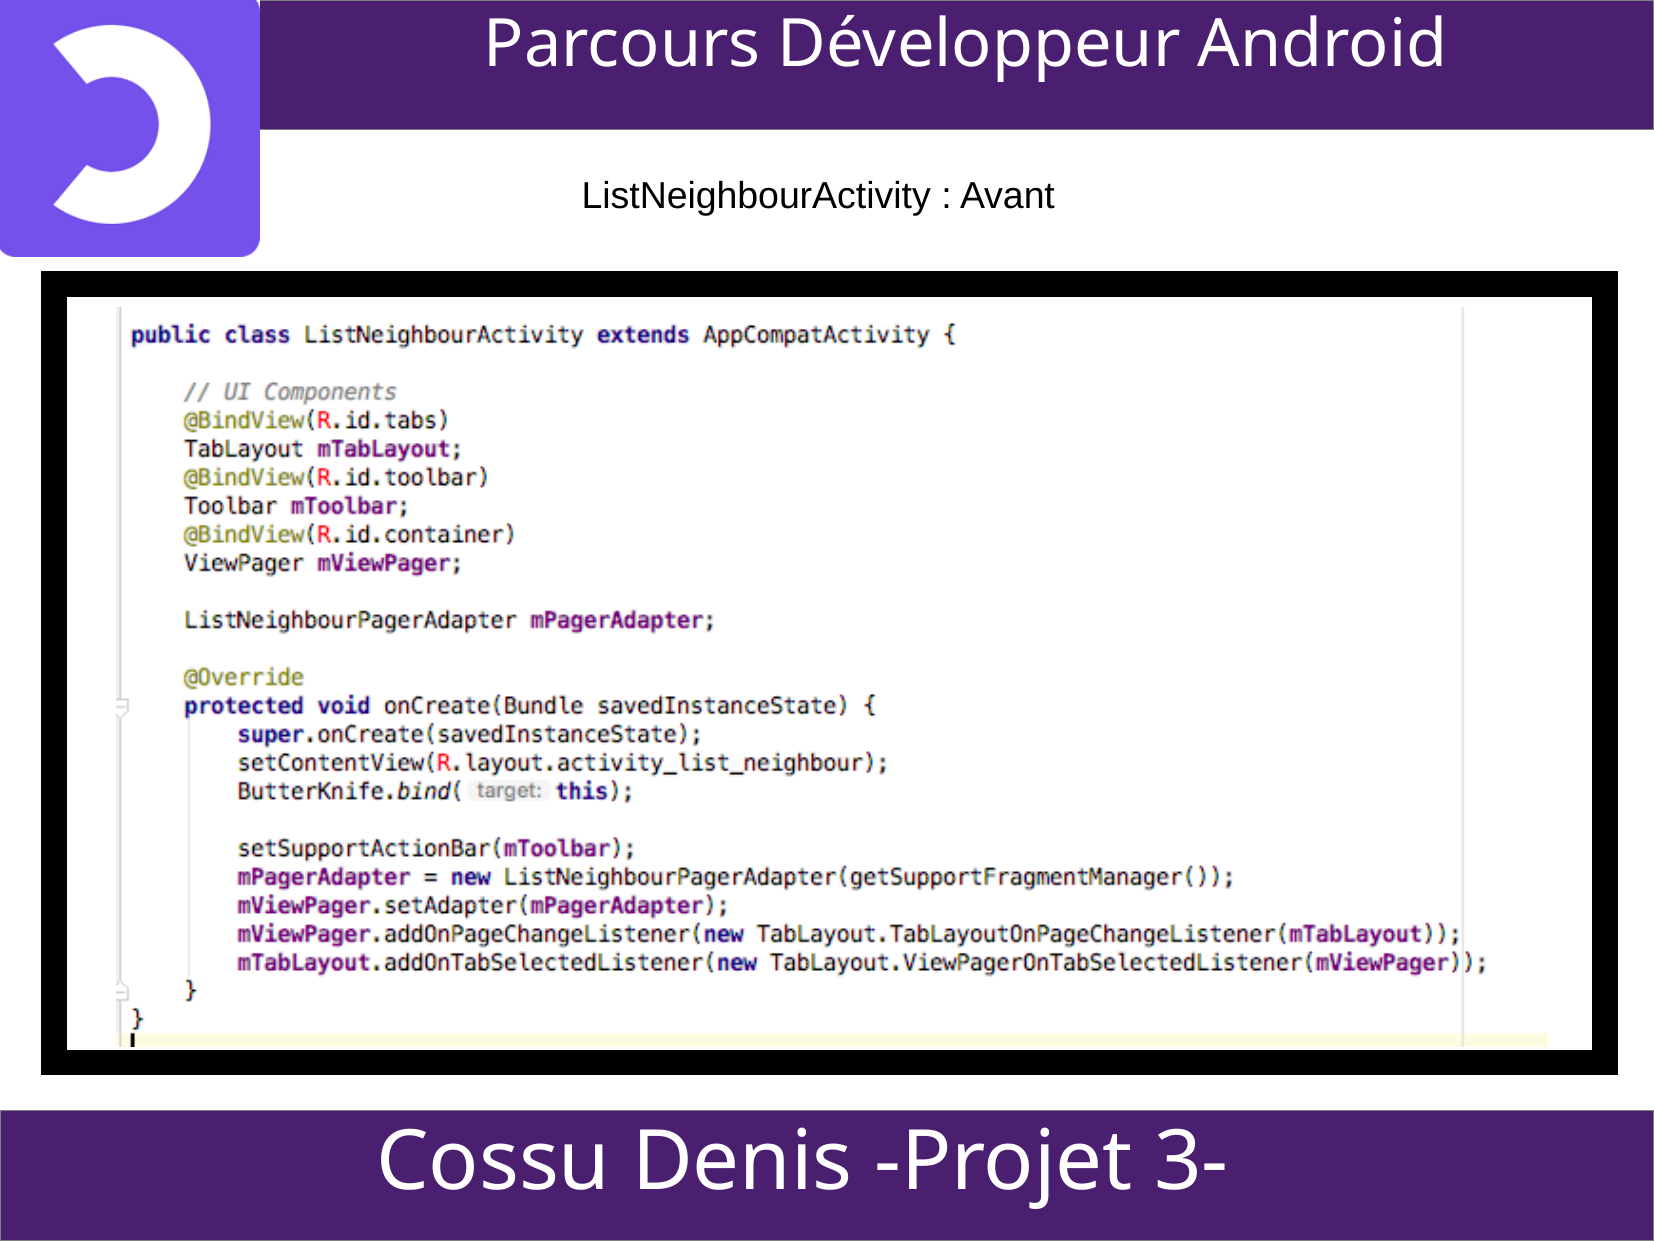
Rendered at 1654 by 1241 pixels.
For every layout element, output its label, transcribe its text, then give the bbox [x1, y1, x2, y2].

text_box [41, 271, 1618, 1075]
text_box ListNeighbourActivity : Avant [566, 167, 1205, 225]
picture [0, 0, 260, 257]
picture [116, 307, 1548, 1047]
